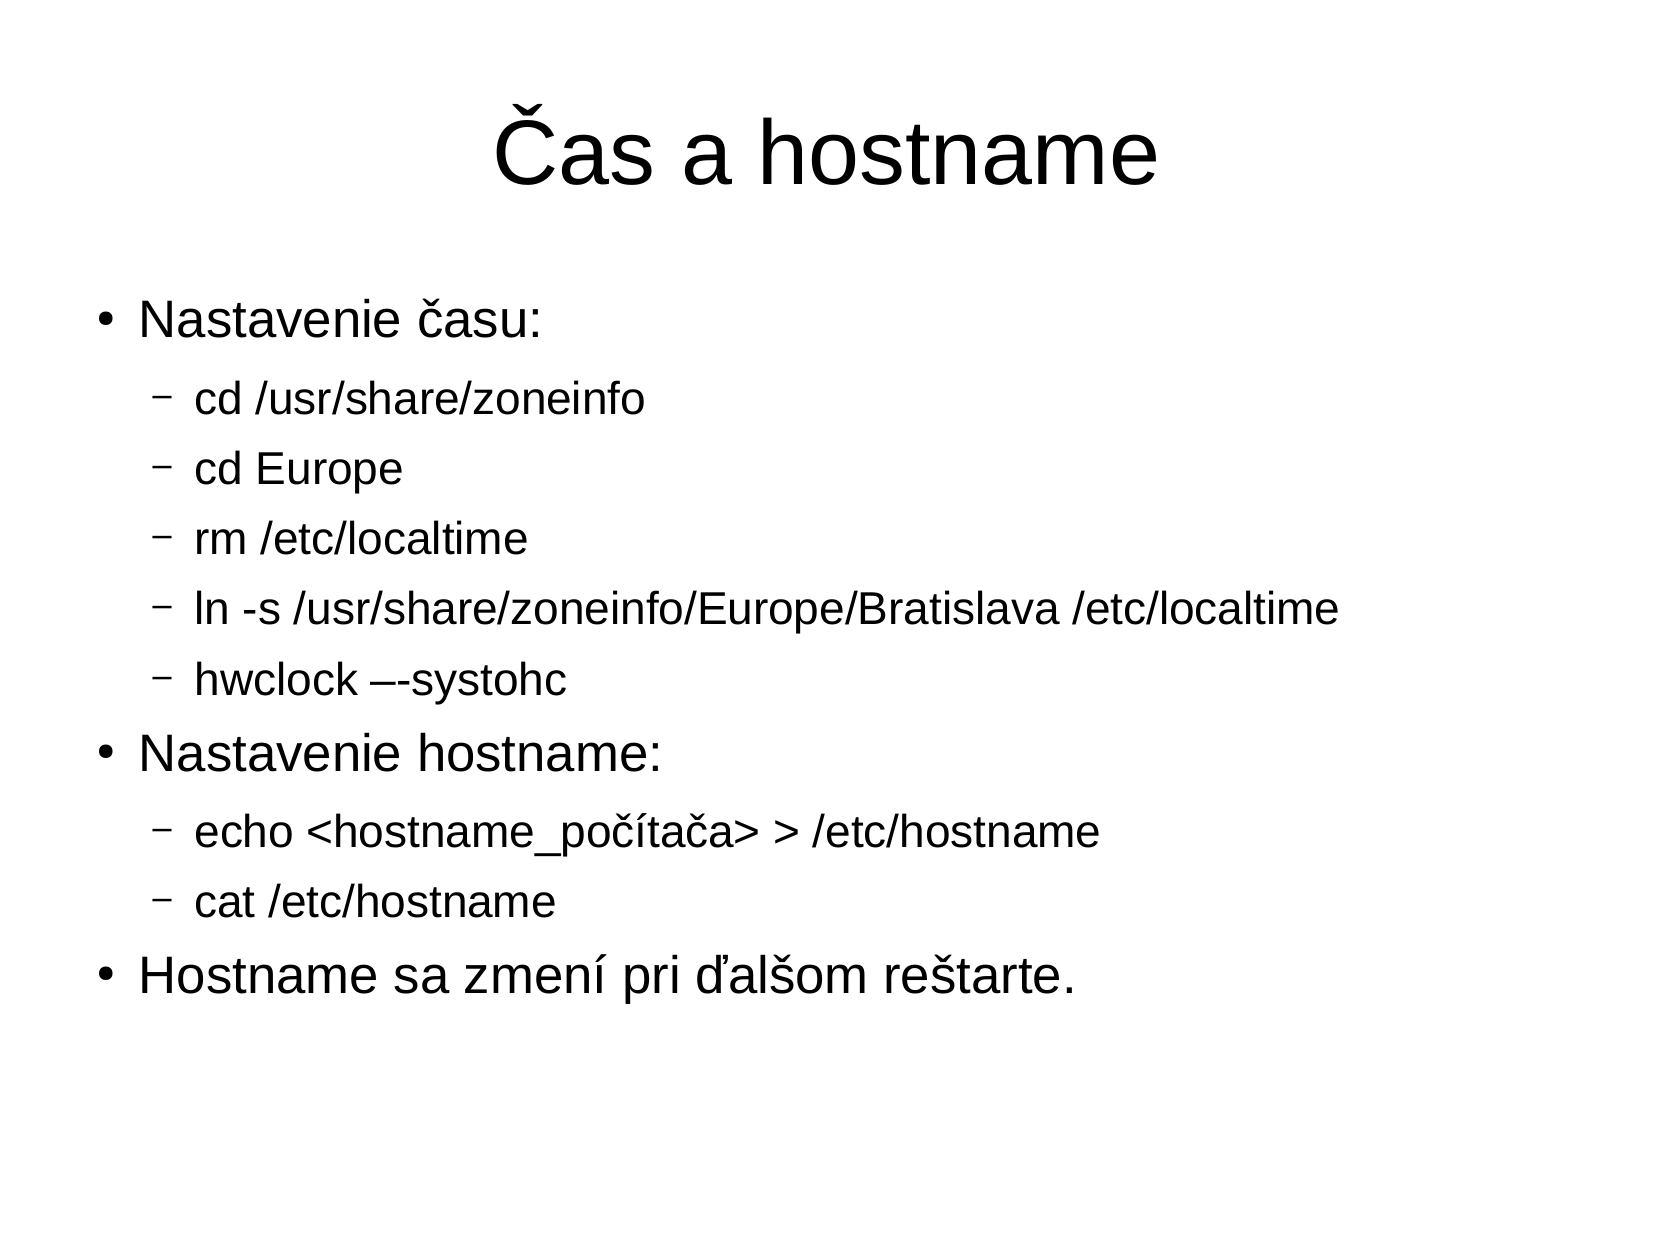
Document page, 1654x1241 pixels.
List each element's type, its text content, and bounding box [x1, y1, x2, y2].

list Nastavenie času: cd /usr/share/zoneinfo cd Europe rm /etc/localtime ln -s /usr/share/zoneinfo/Europe/Bratislava /etc/localtime hwclock –-systohc Nastavenie hostname: echo <hostname_počítača> > /etc/hostname cat /etc/hostname Hostname sa zmení pri ďalšom reštarte. [82, 290, 1571, 1010]
title Čas a hostname [82, 49, 1571, 257]
